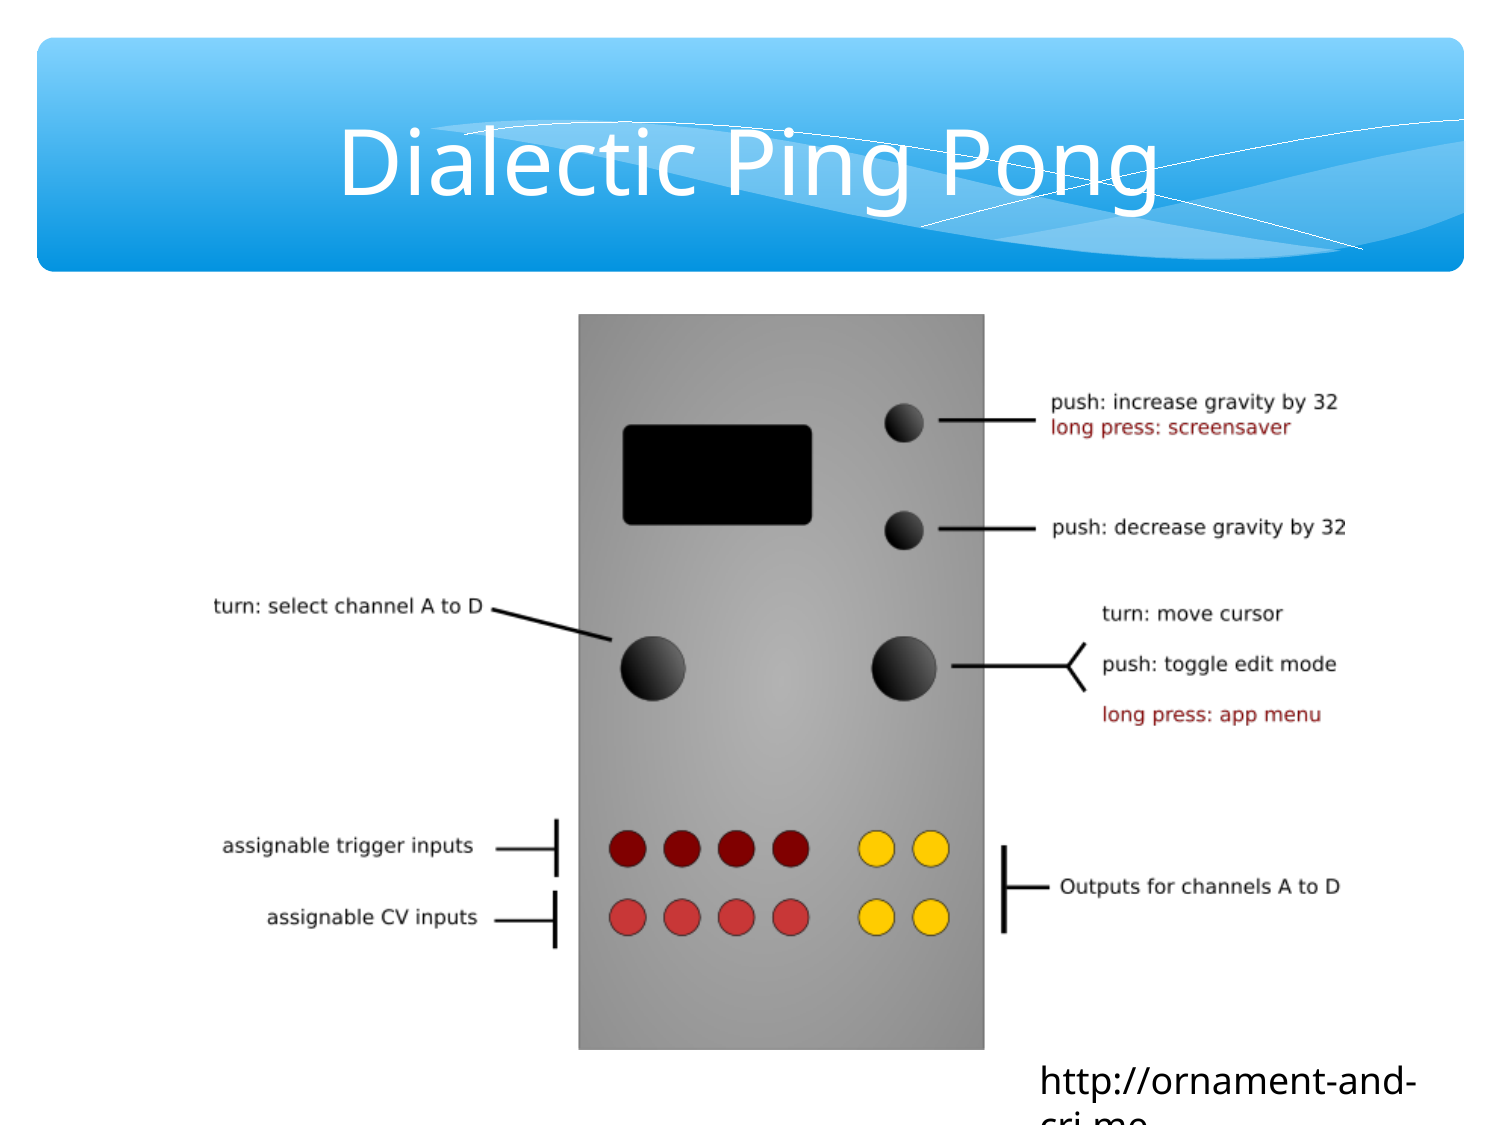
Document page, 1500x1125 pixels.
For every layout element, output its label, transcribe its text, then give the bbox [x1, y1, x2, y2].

title Dialectic Ping Pong [75, 40, 1426, 276]
picture [214, 314, 1345, 1051]
text_box http://ornament-and-cri.me [1024, 1050, 1486, 1110]
